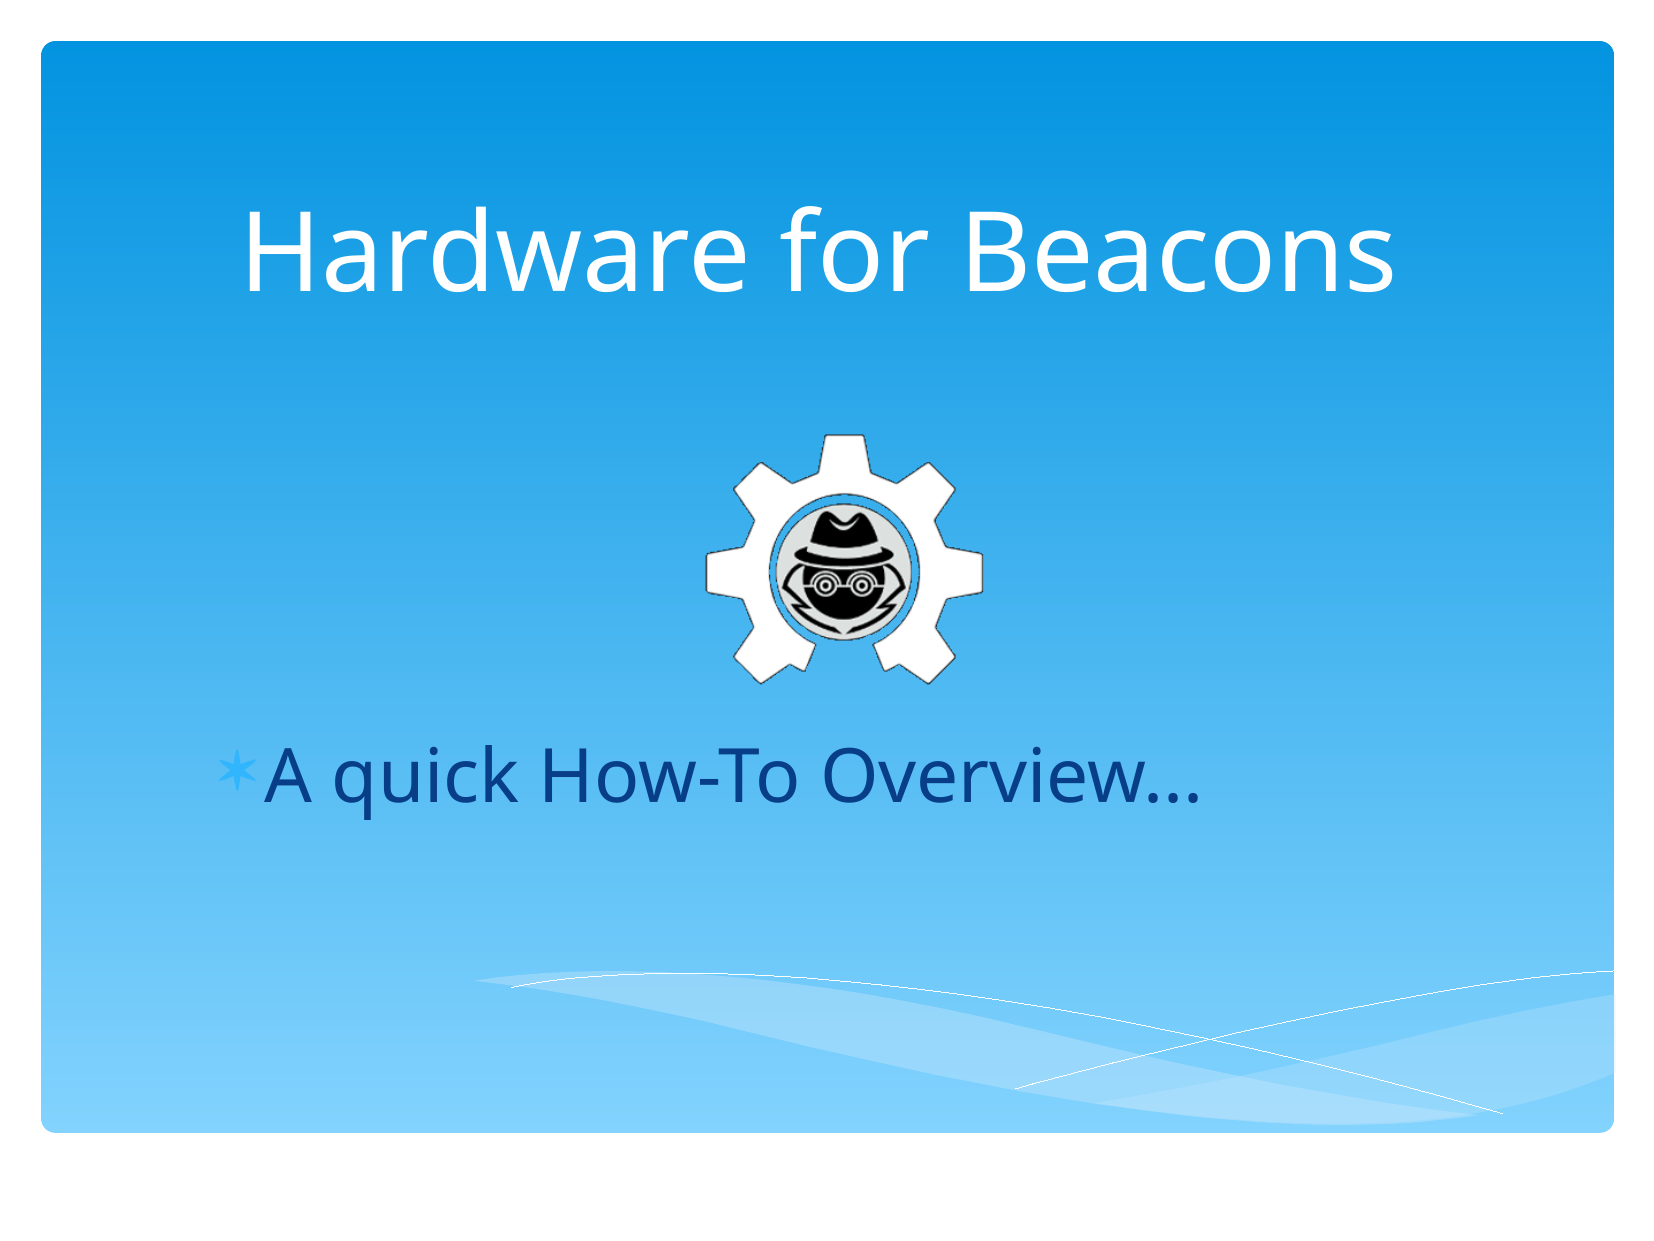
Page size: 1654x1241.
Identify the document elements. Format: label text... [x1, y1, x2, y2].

picture [700, 415, 990, 705]
title Hardware for Beacons [75, 133, 1564, 361]
list A quick How-To Overview... [205, 719, 1545, 960]
